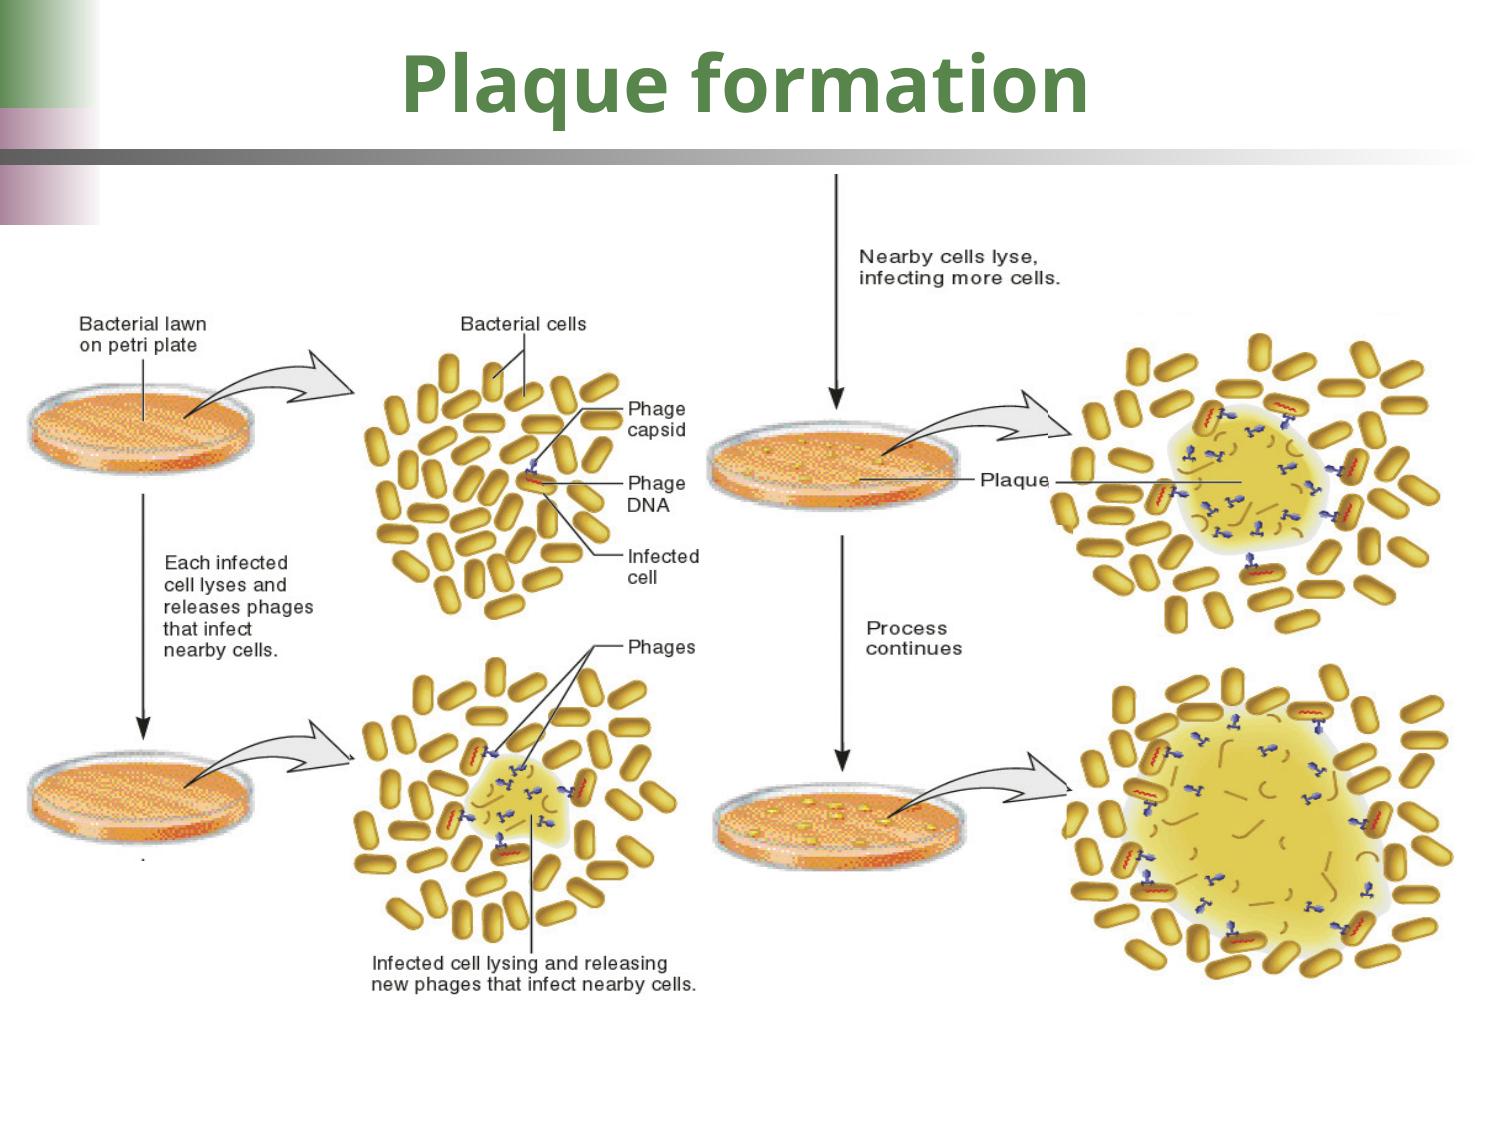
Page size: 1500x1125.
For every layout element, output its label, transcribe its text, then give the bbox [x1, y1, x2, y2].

picture [24, 174, 1500, 1013]
title Plaque formation [133, 24, 1359, 138]
